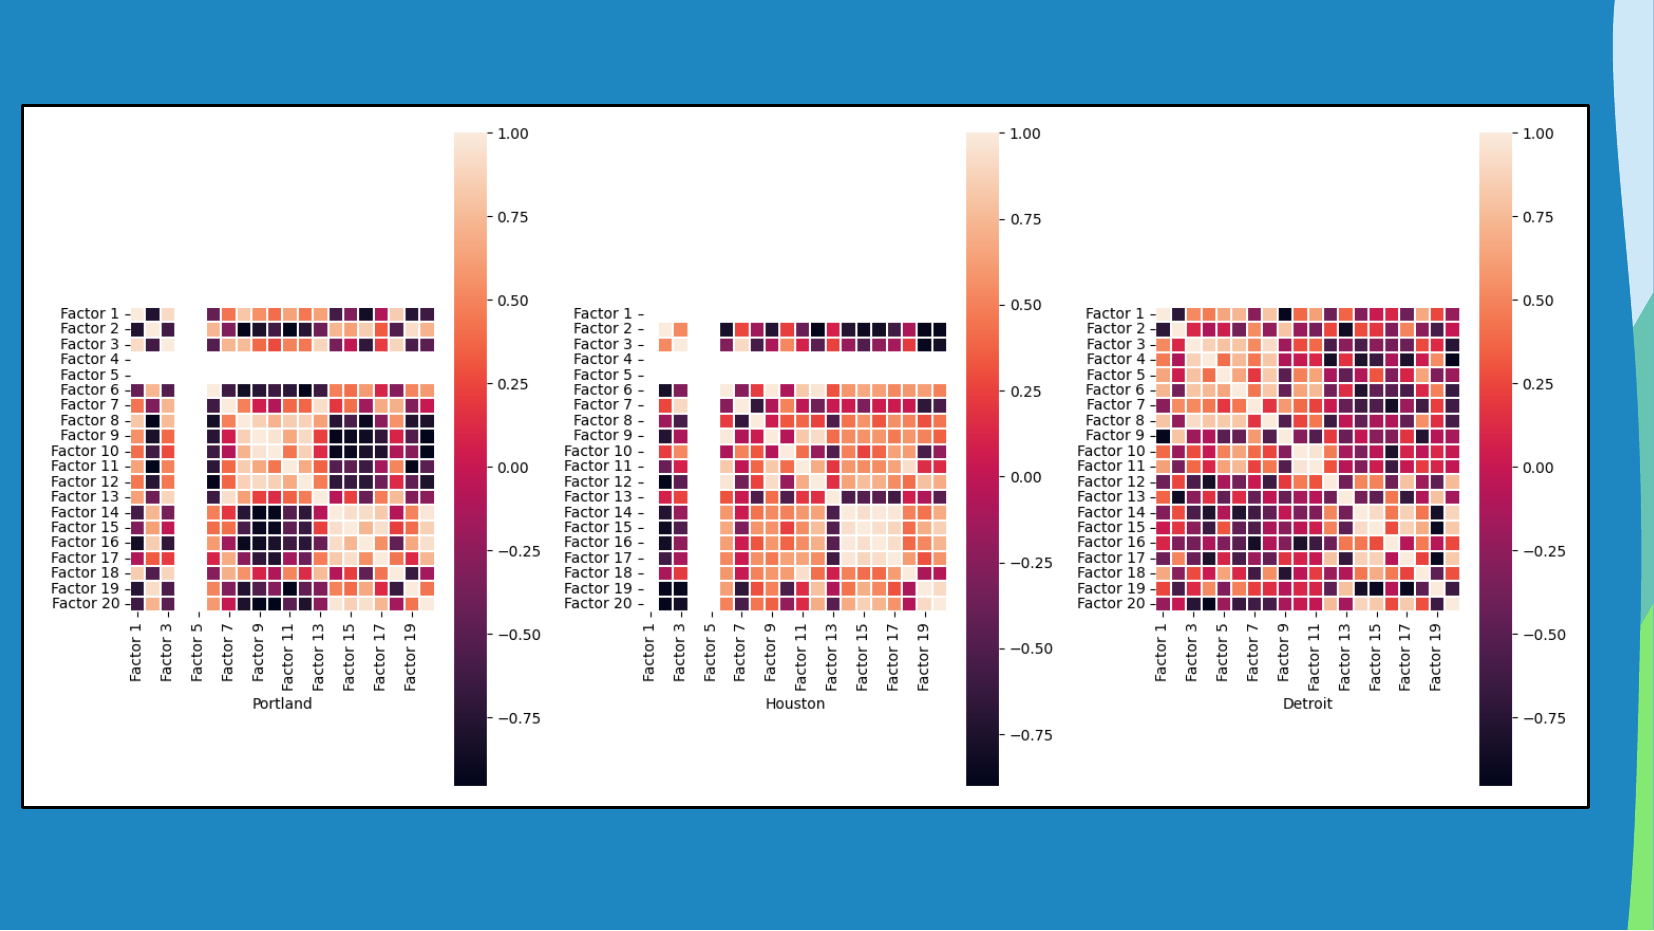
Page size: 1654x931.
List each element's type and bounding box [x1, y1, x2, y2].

picture [23, 107, 1587, 807]
